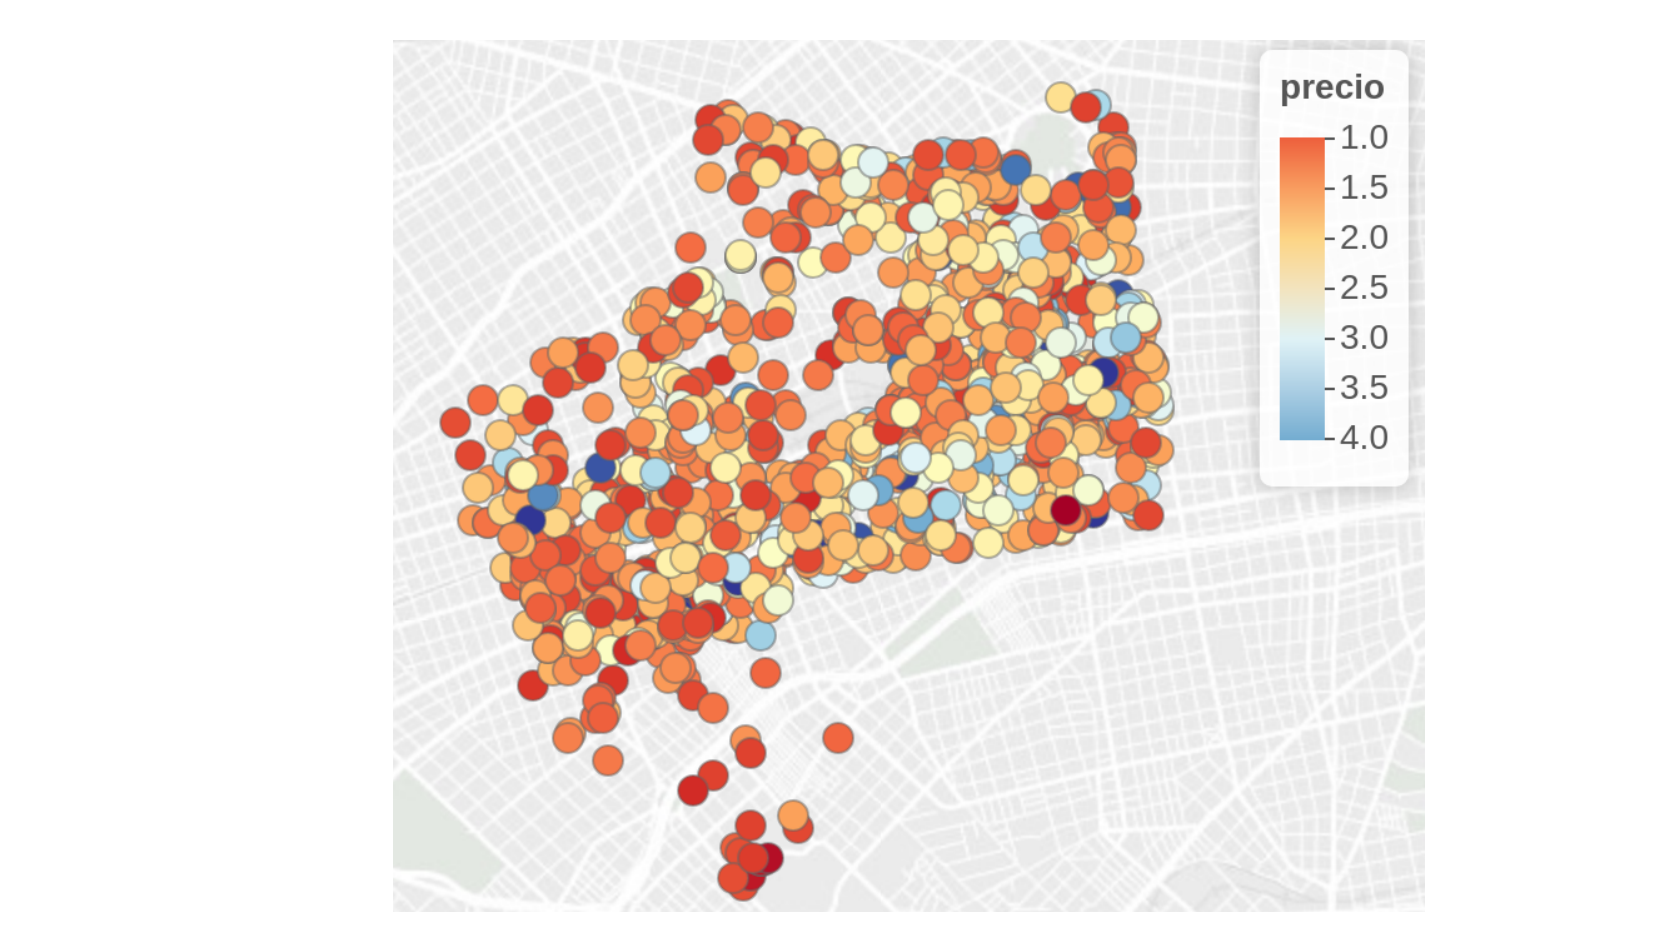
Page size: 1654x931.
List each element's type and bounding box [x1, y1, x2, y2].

picture [393, 40, 1425, 912]
